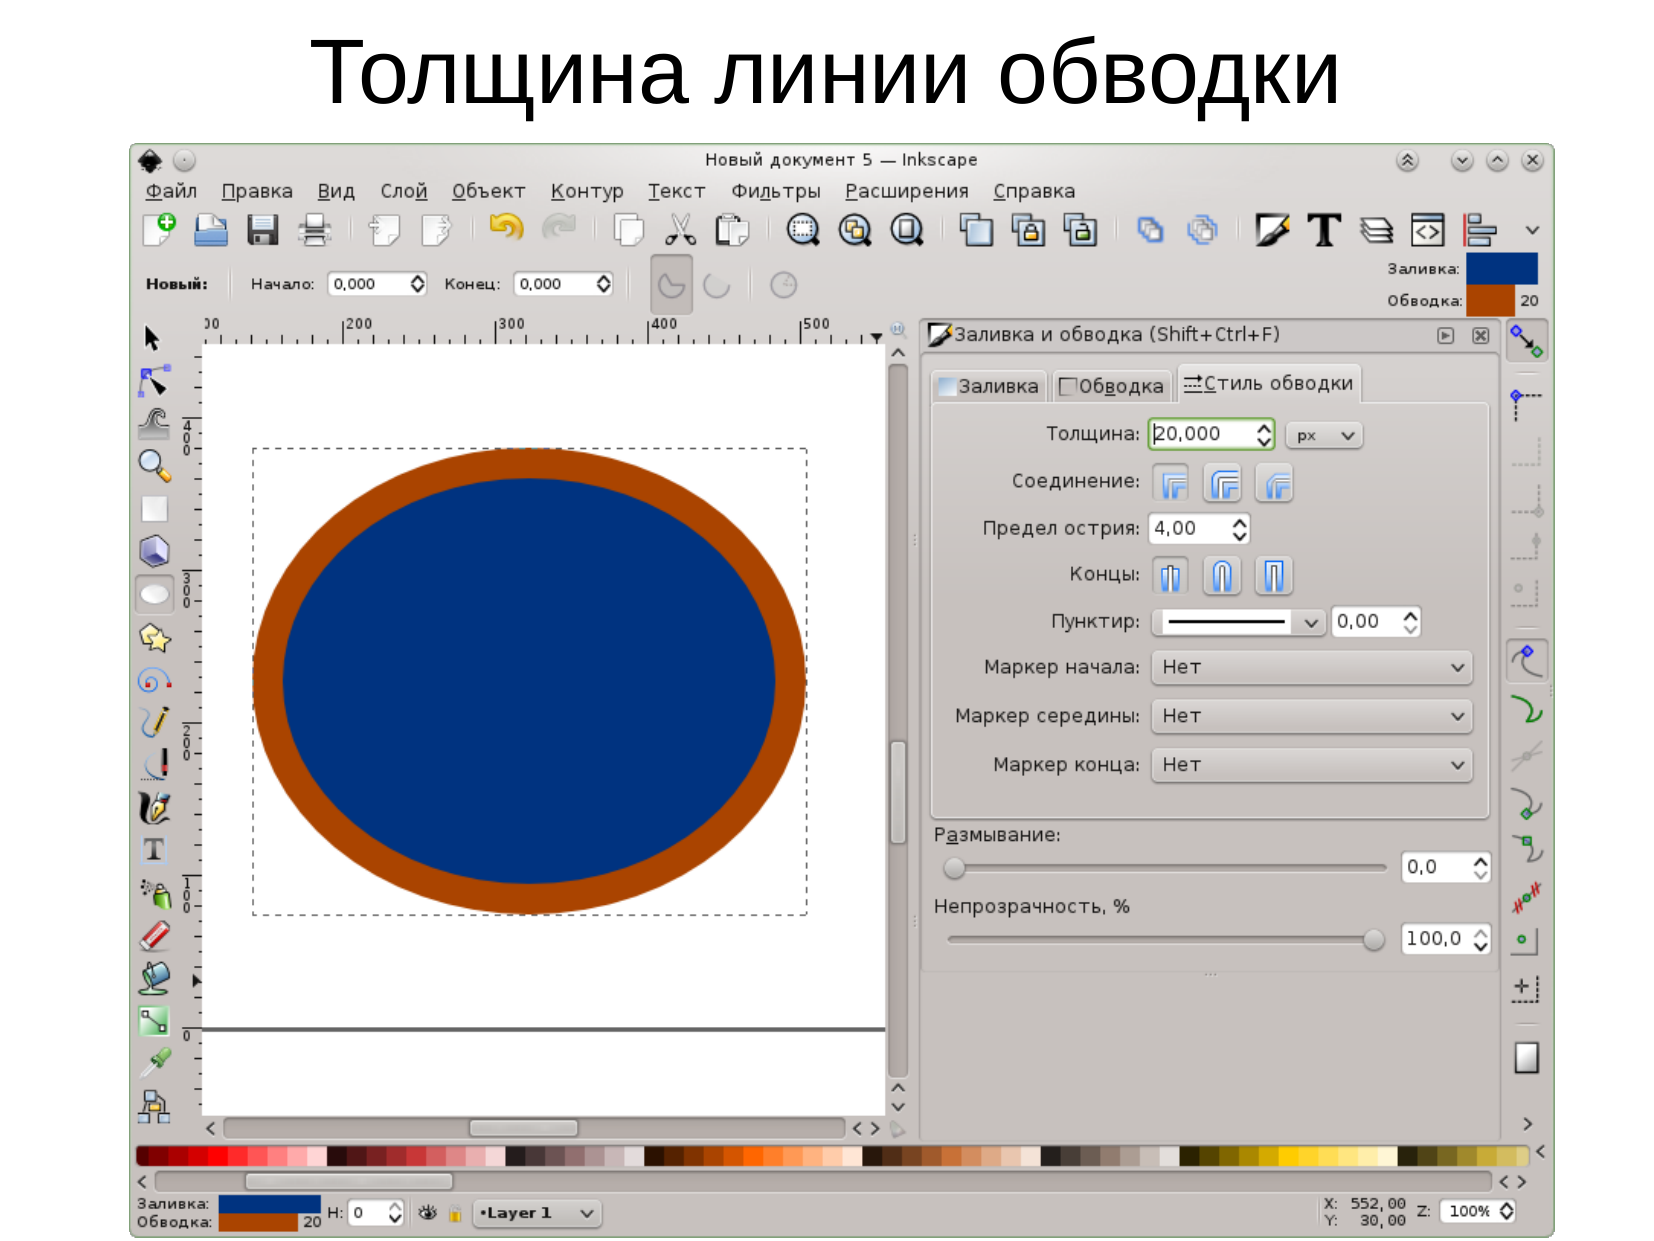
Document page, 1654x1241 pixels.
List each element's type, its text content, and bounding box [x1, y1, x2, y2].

picture [129, 143, 1555, 1238]
title Толщина линии обводки [82, 13, 1571, 130]
